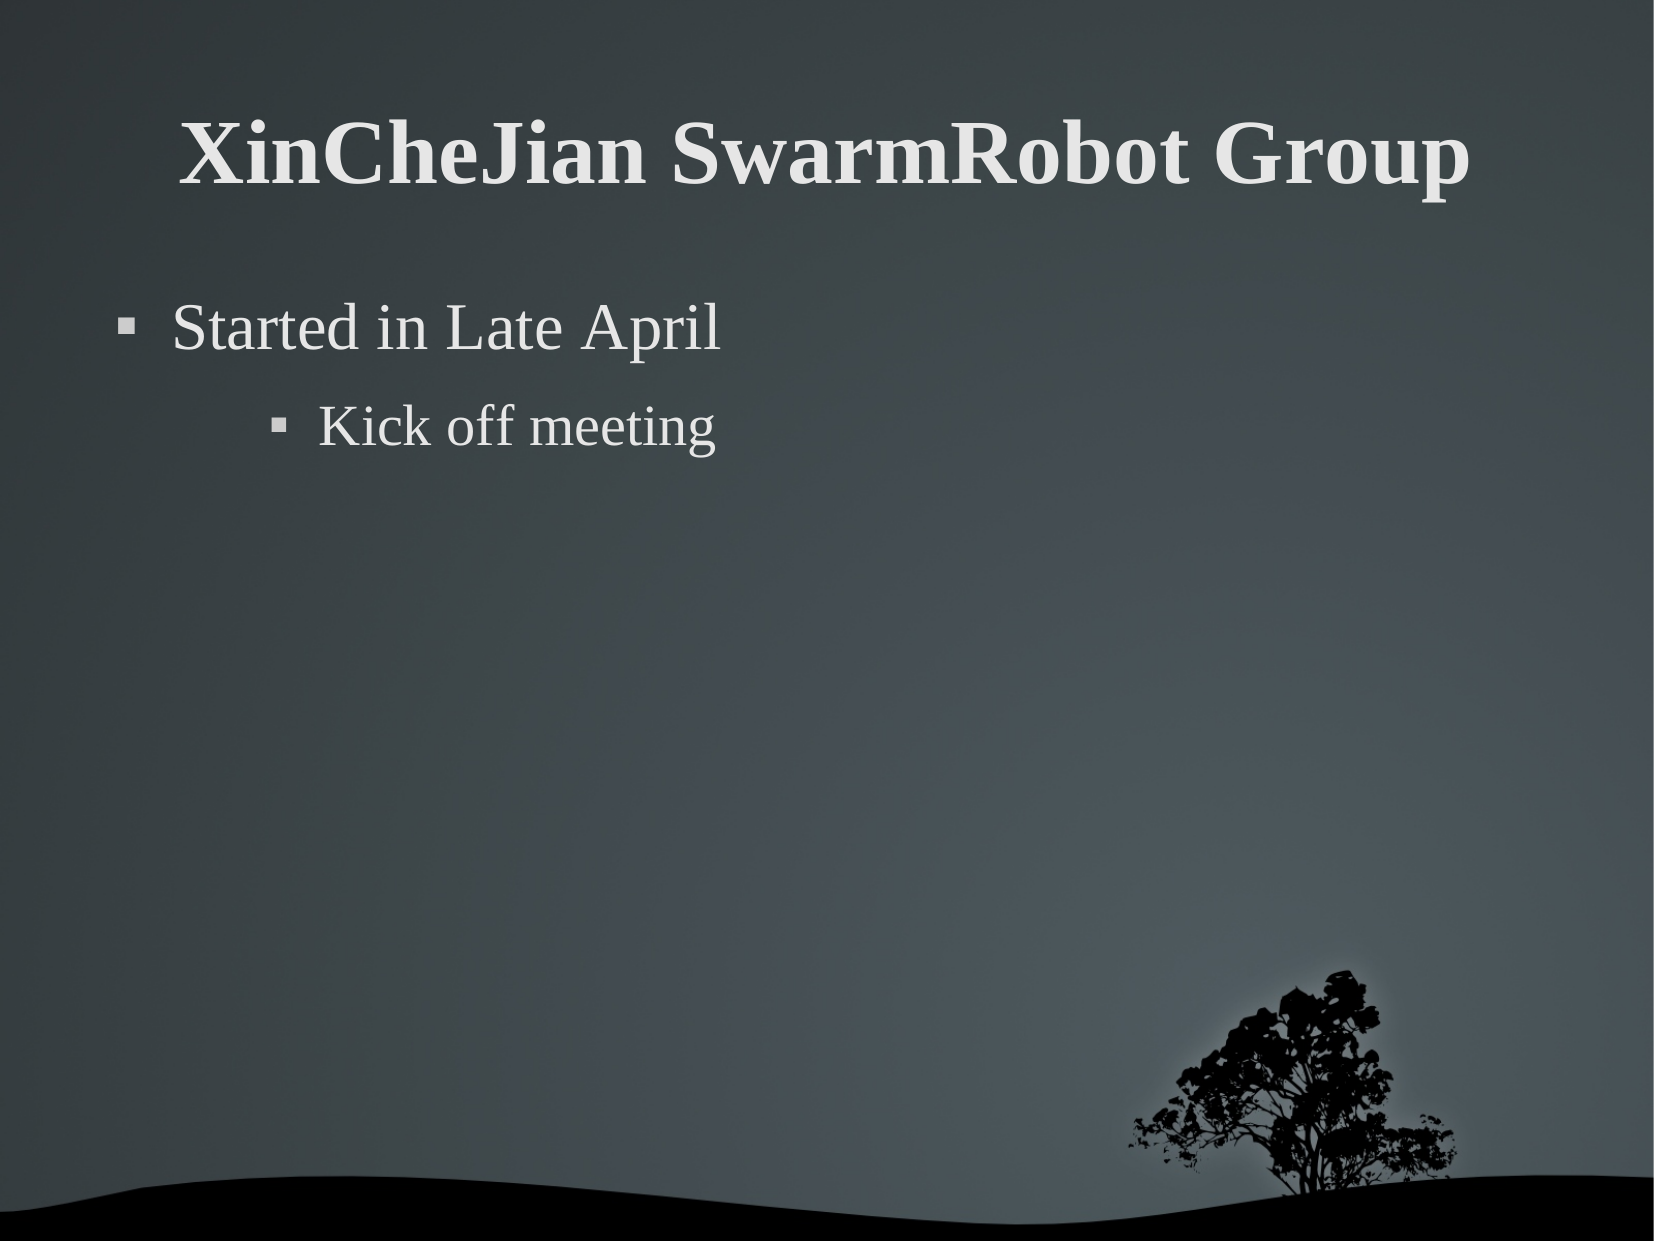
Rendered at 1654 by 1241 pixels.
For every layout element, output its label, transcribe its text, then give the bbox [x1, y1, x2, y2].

title XinCheJian SwarmRobot Group [82, 49, 1571, 257]
list Started in Late April Kick off meeting [82, 290, 1571, 1109]
picture [0, 0, 1654, 1241]
